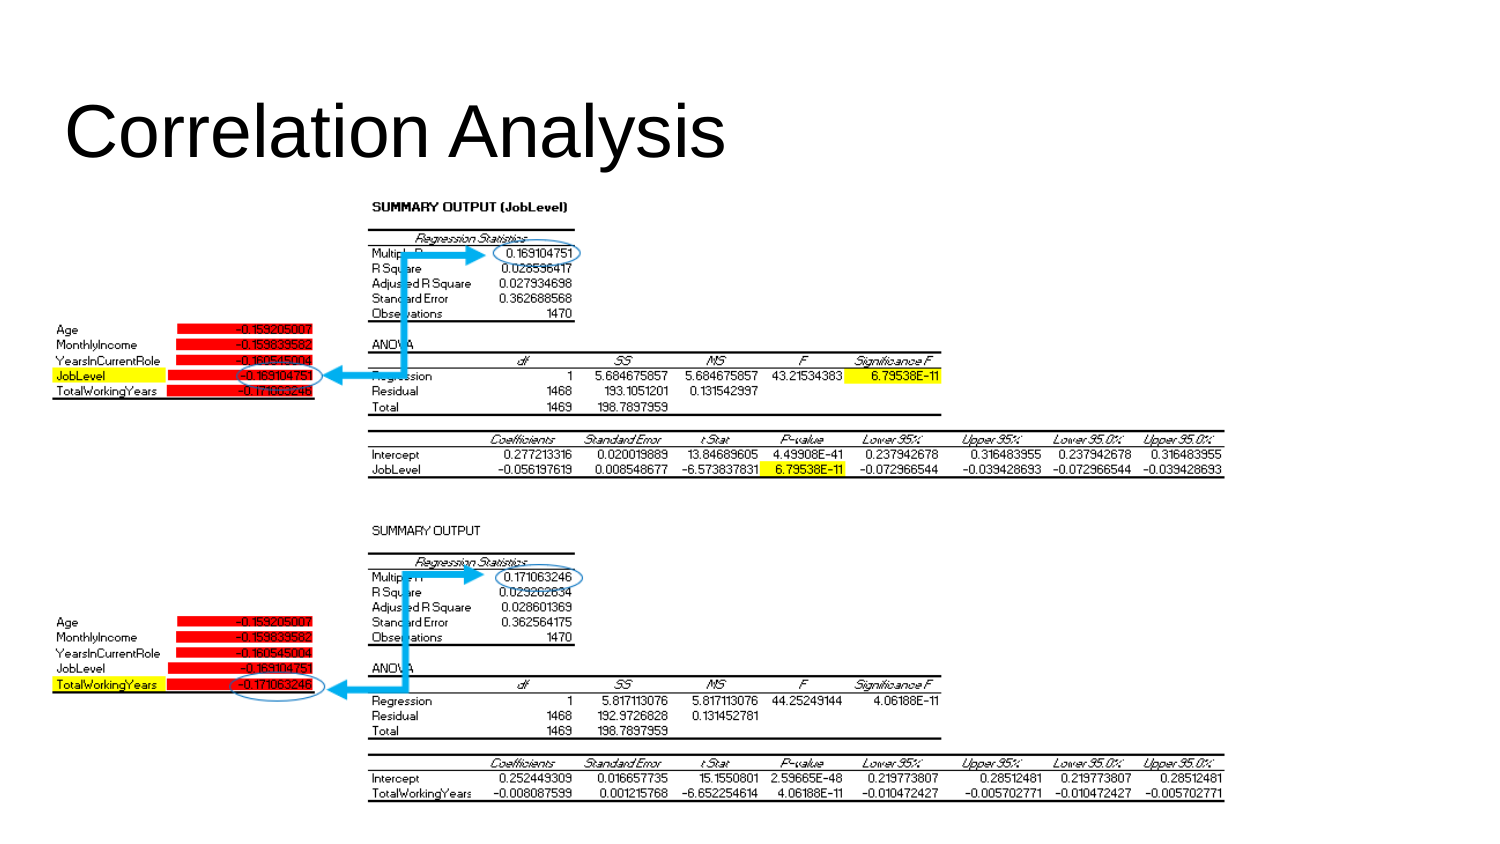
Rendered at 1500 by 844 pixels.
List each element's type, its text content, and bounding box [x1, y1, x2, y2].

title Correlation Analysis [49, 67, 1448, 173]
picture [49, 193, 1235, 815]
